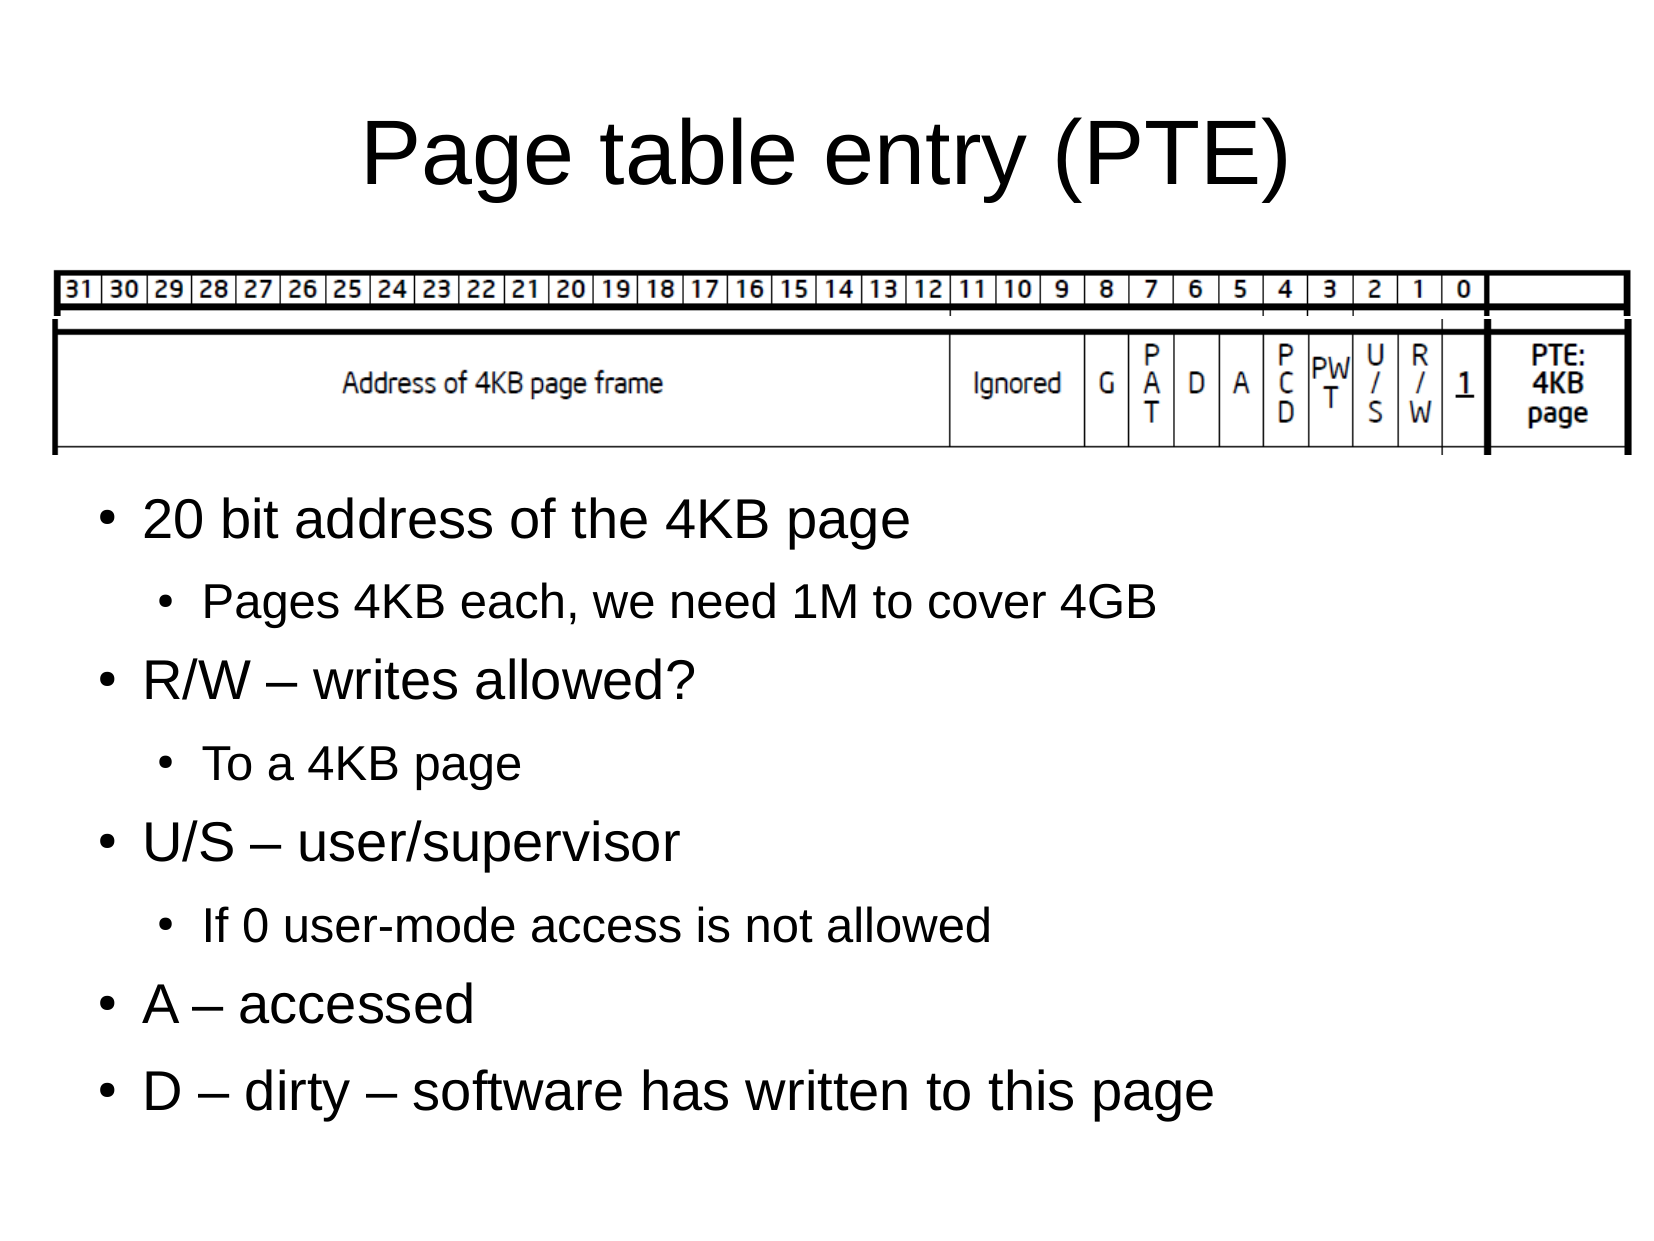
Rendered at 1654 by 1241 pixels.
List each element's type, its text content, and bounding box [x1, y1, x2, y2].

picture [34, 319, 1646, 455]
list 20 bit address of the 4KB page Pages 4KB each, we need 1M to cover 4GB R/W – writes allowed? To a 4KB page U/S – user/supervisor If 0 user-mode access is not allowed A – accessed D – dirty – software has written to this page [82, 487, 1571, 1126]
picture [42, 262, 1636, 316]
title Page table entry (PTE) [82, 49, 1571, 257]
